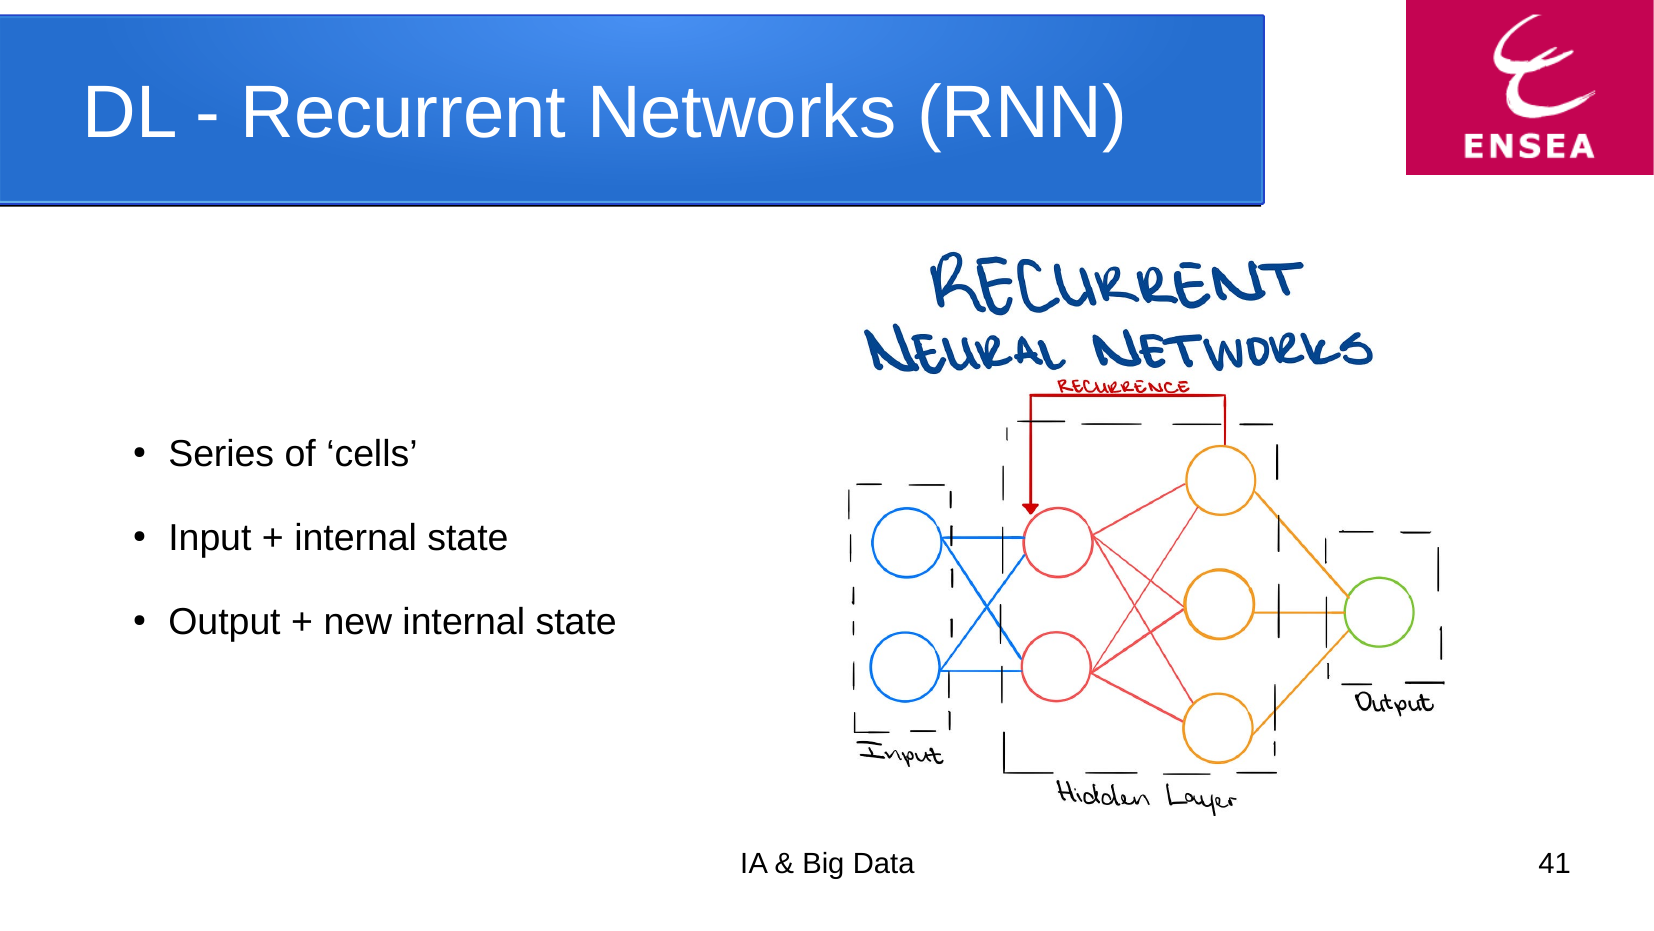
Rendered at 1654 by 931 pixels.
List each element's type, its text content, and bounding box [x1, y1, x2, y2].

title DL - Recurrent Networks (RNN) [82, 35, 1235, 189]
picture [779, 236, 1536, 816]
text_box Series of ‘cells’ Input + internal state Output + new internal state [118, 425, 638, 650]
picture [1406, 0, 1654, 175]
